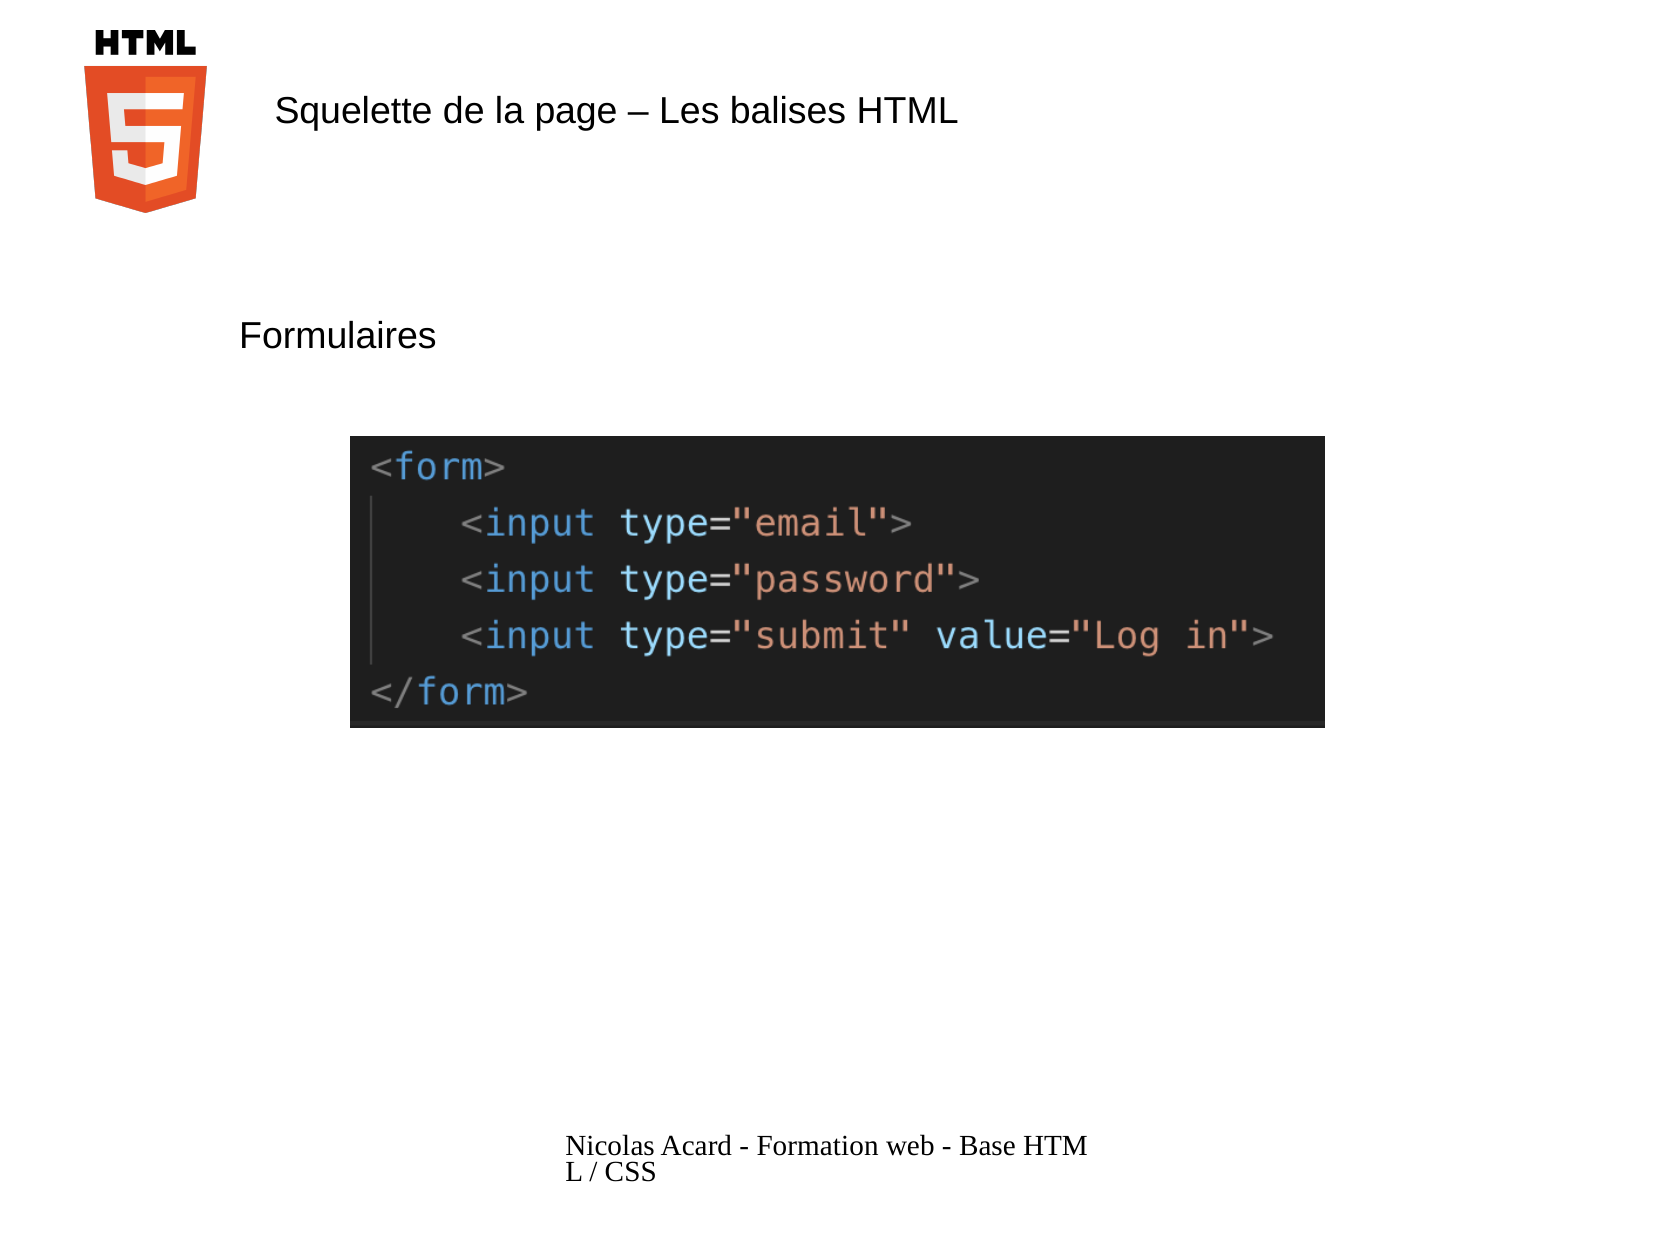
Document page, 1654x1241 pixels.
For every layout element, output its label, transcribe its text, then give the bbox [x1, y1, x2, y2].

picture [350, 436, 1325, 729]
picture [59, 30, 232, 213]
text_box Formulaires [224, 307, 674, 364]
text_box Squelette de la page – Les balises HTML [259, 82, 1193, 140]
